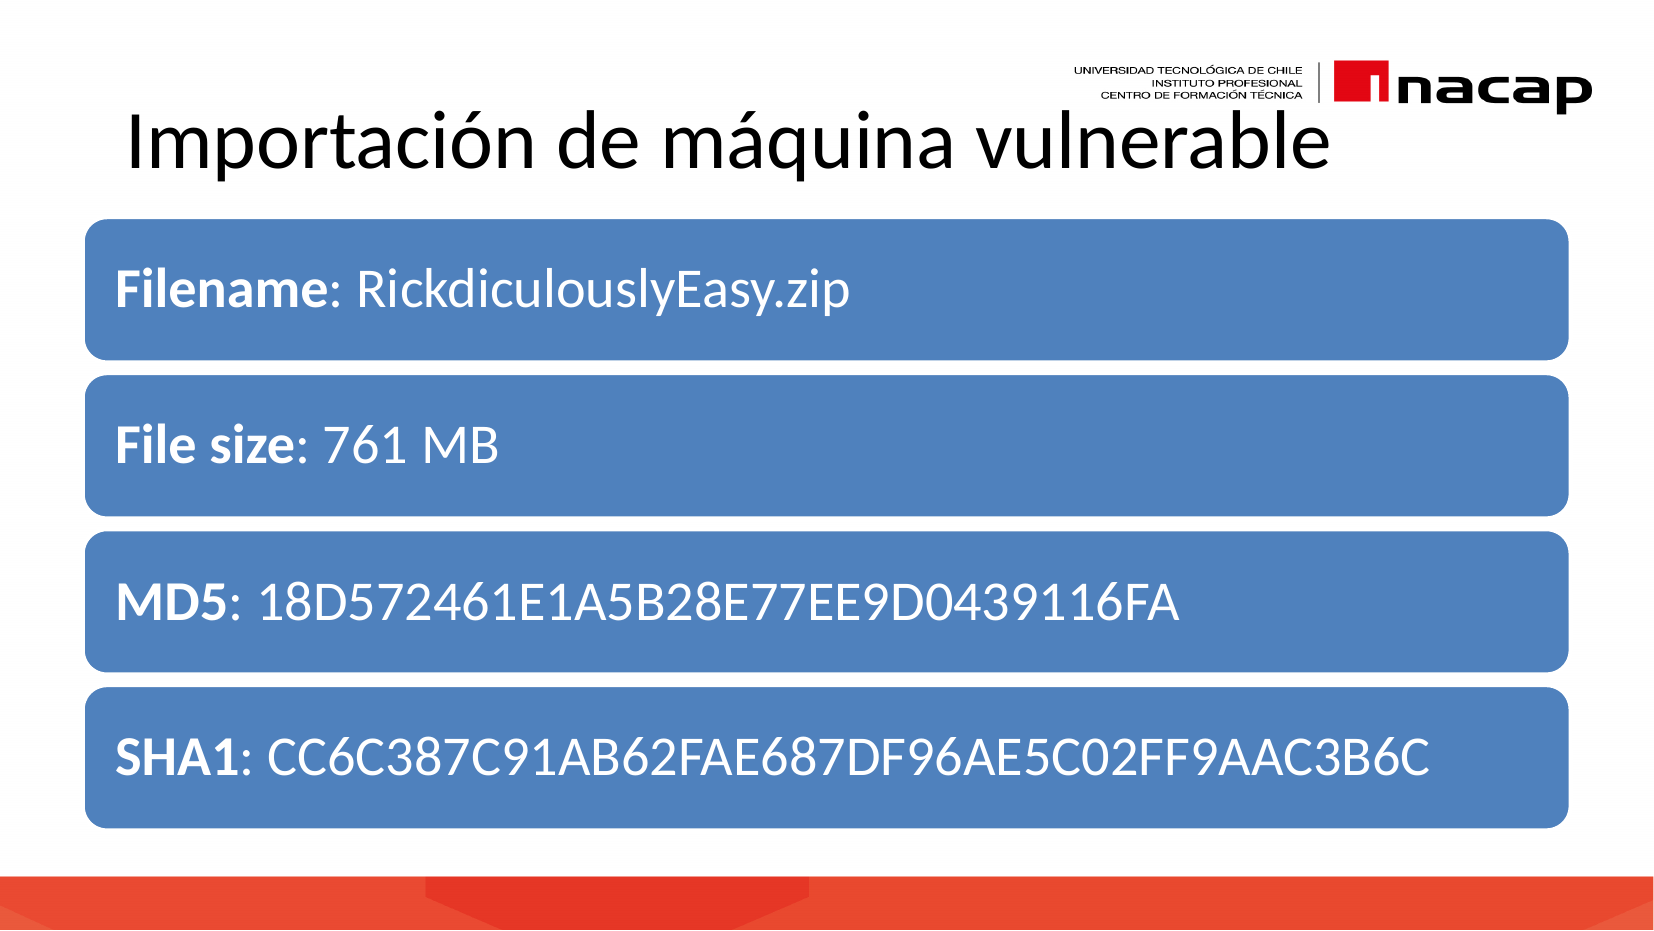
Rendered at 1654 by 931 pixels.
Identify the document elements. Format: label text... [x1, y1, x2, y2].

text_box Filename: RickdiculouslyEasy.zip [82, 217, 1571, 363]
text_box File size: 761 MB [82, 373, 1571, 519]
picture [0, 0, 1654, 930]
text_box Importación de máquina vulnerable [110, 57, 1599, 213]
text_box SHA1: CC6C387C91AB62FAE687DF96AE5C02FF9AAC3B6C [82, 685, 1571, 831]
text_box MD5: 18D572461E1A5B28E77EE9D0439116FA [82, 529, 1571, 675]
